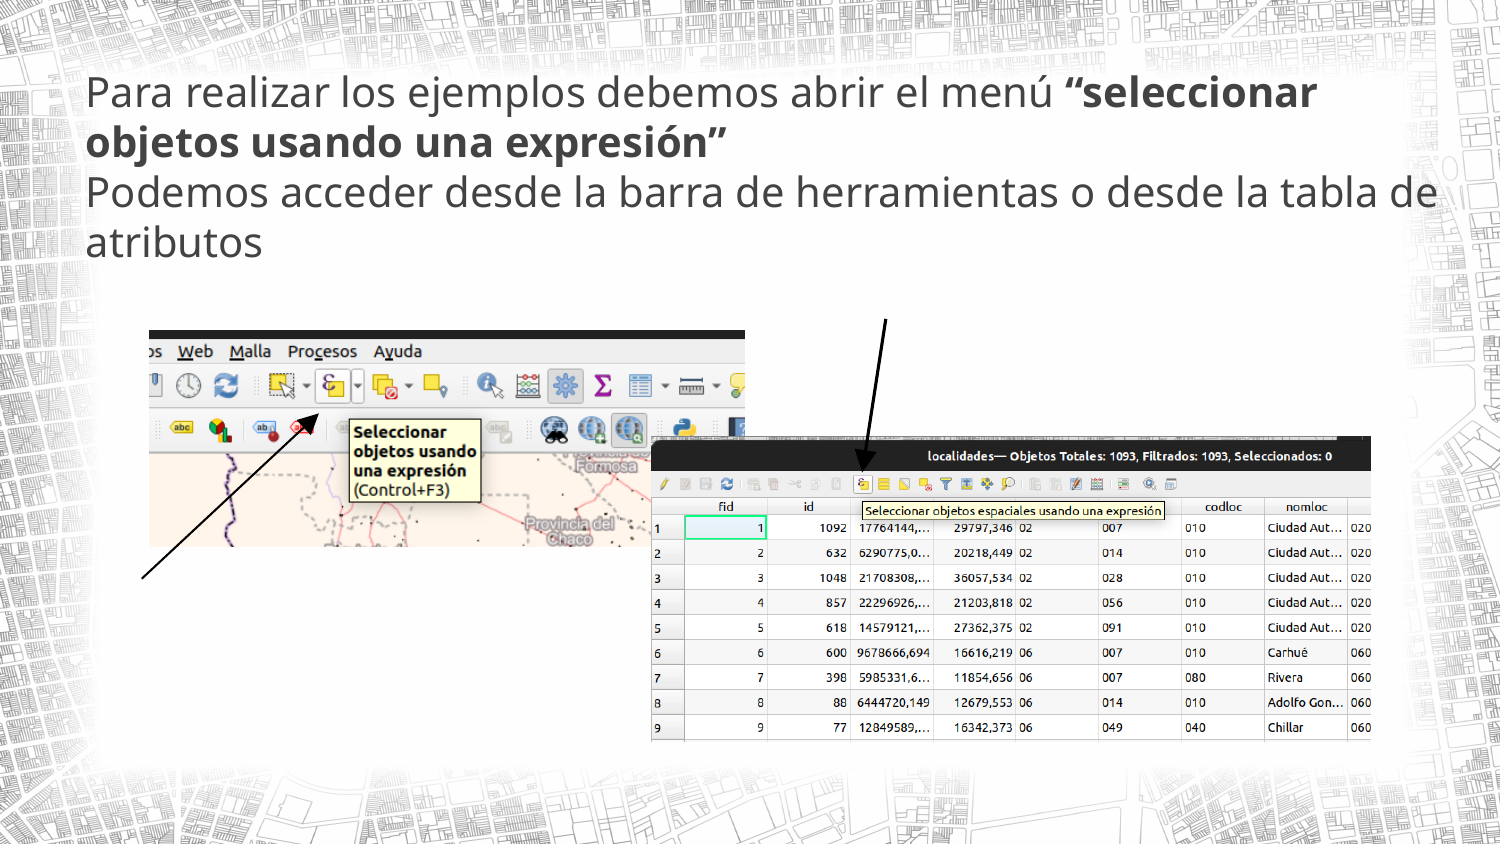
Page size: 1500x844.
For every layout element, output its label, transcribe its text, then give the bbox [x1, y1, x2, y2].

text_box Para realizar los ejemplos debemos abrir el menú “seleccionar objetos usando una expresión” Podemos acceder desde la barra de herramientas o desde la tabla de atributos [70, 58, 1483, 214]
picture [0, 0, 1500, 844]
